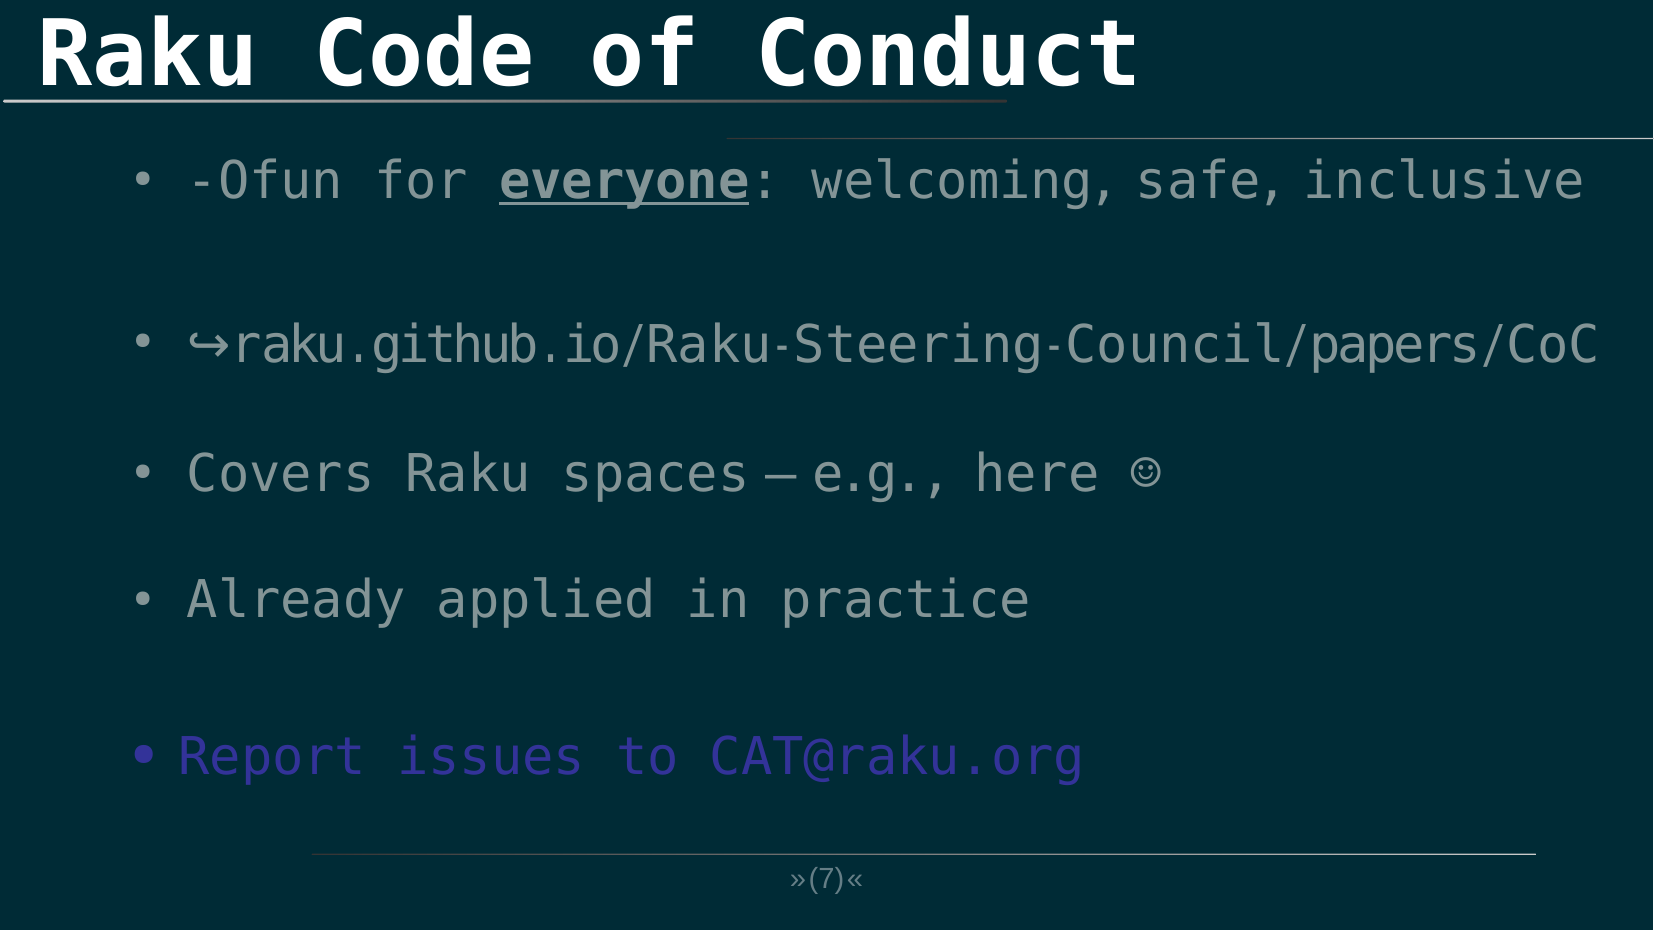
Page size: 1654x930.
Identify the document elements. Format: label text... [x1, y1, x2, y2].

title Raku Code of Conduct [37, 0, 1602, 108]
list -Ofun for everyone: welcoming, safe, inclusive ↪raku.github.io/Raku-Steering-Council/papers/CoC Covers Raku spaces — e.g., here ☺ Already applied in practice Report issues to CAT@raku.org [0, 150, 1653, 826]
